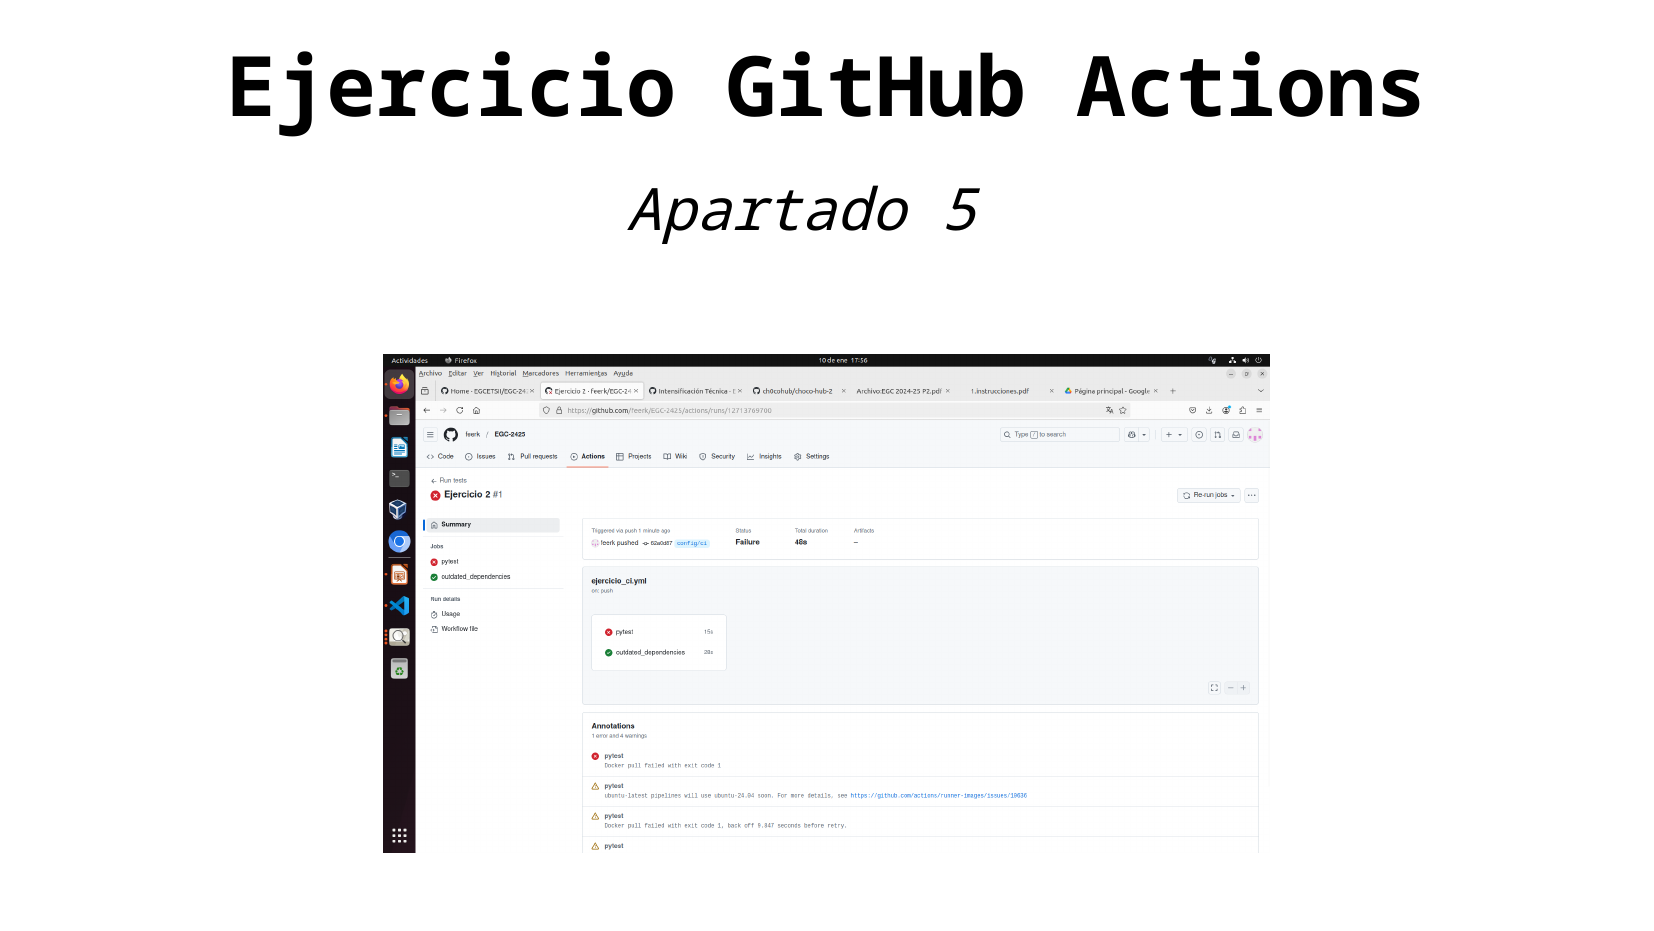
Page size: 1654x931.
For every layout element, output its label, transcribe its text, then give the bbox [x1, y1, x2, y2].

subtitle [82, 217, 1571, 758]
picture [383, 354, 1270, 853]
title Ejercicio GitHub Actions Apartado 5 [82, 57, 1571, 217]
